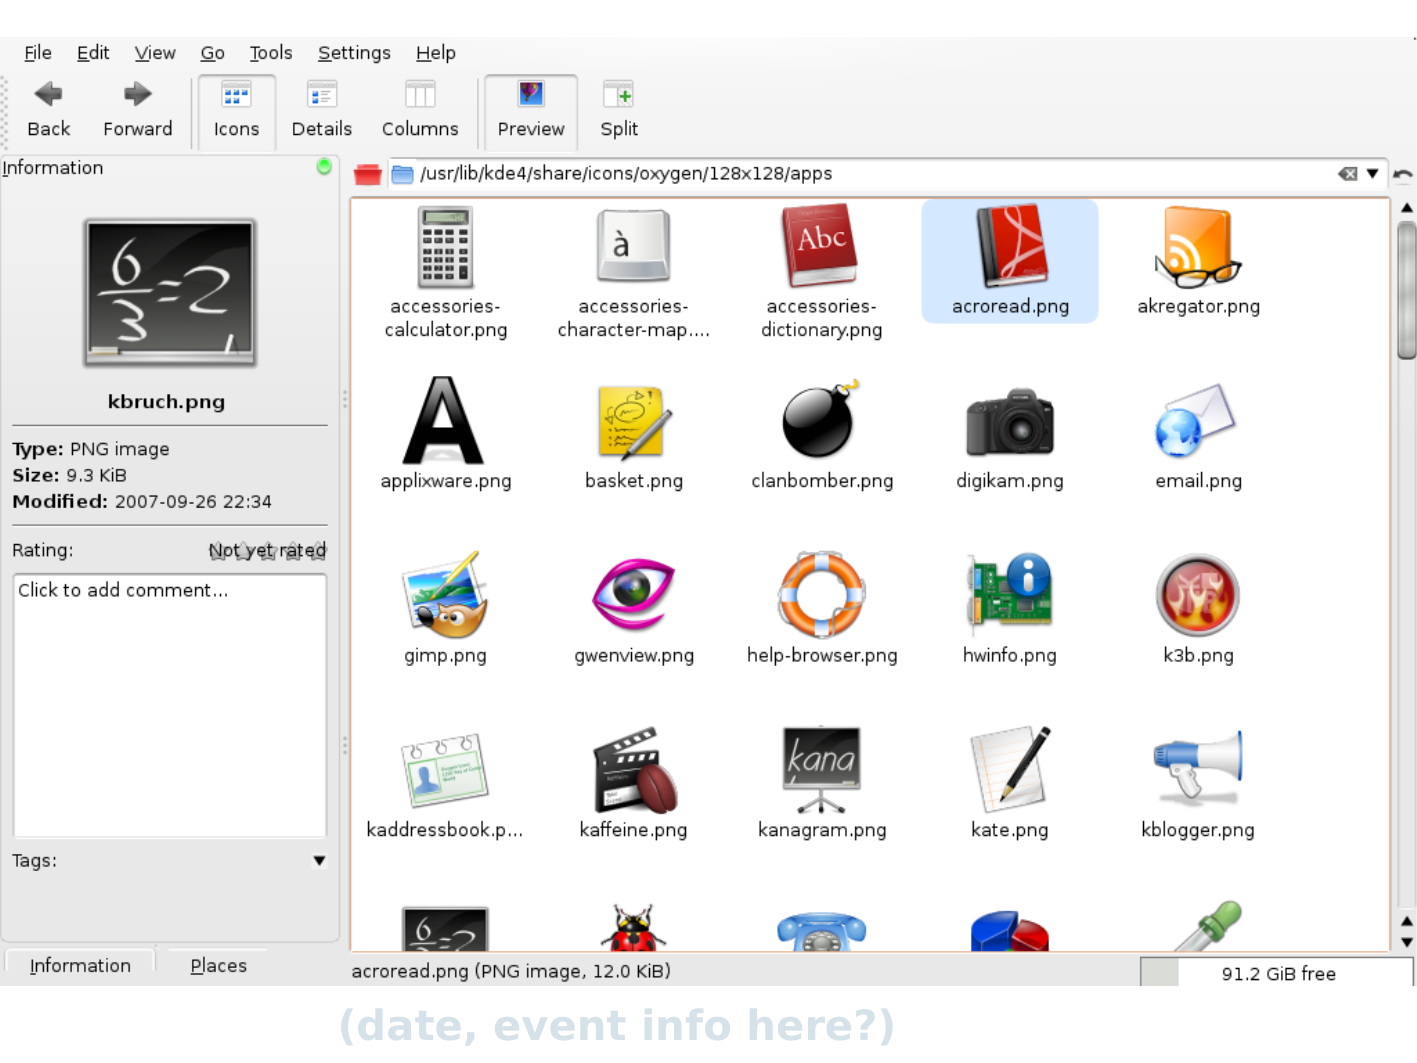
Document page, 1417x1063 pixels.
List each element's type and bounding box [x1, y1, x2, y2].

picture [0, 37, 1417, 986]
